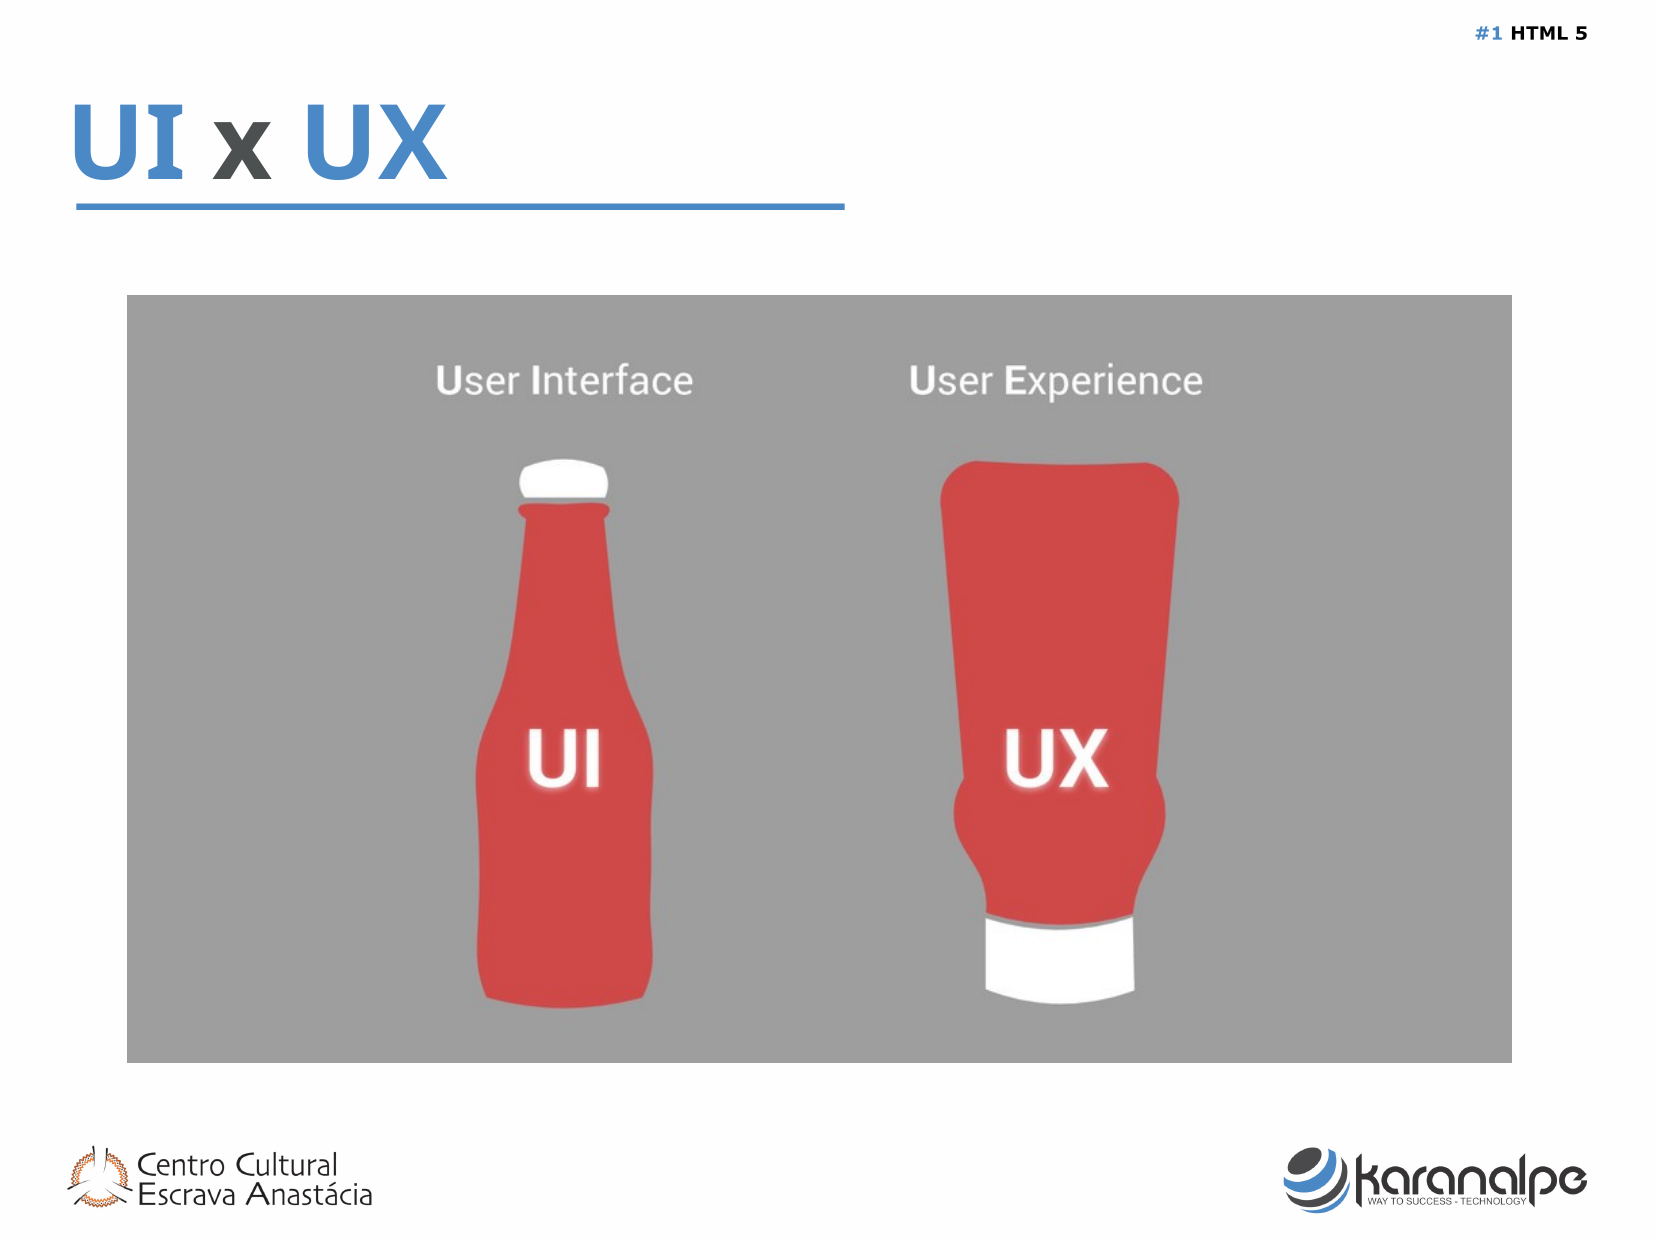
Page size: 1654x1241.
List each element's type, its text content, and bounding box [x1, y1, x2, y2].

picture [0, 0, 1654, 1241]
title UI x UX [66, 35, 1555, 243]
